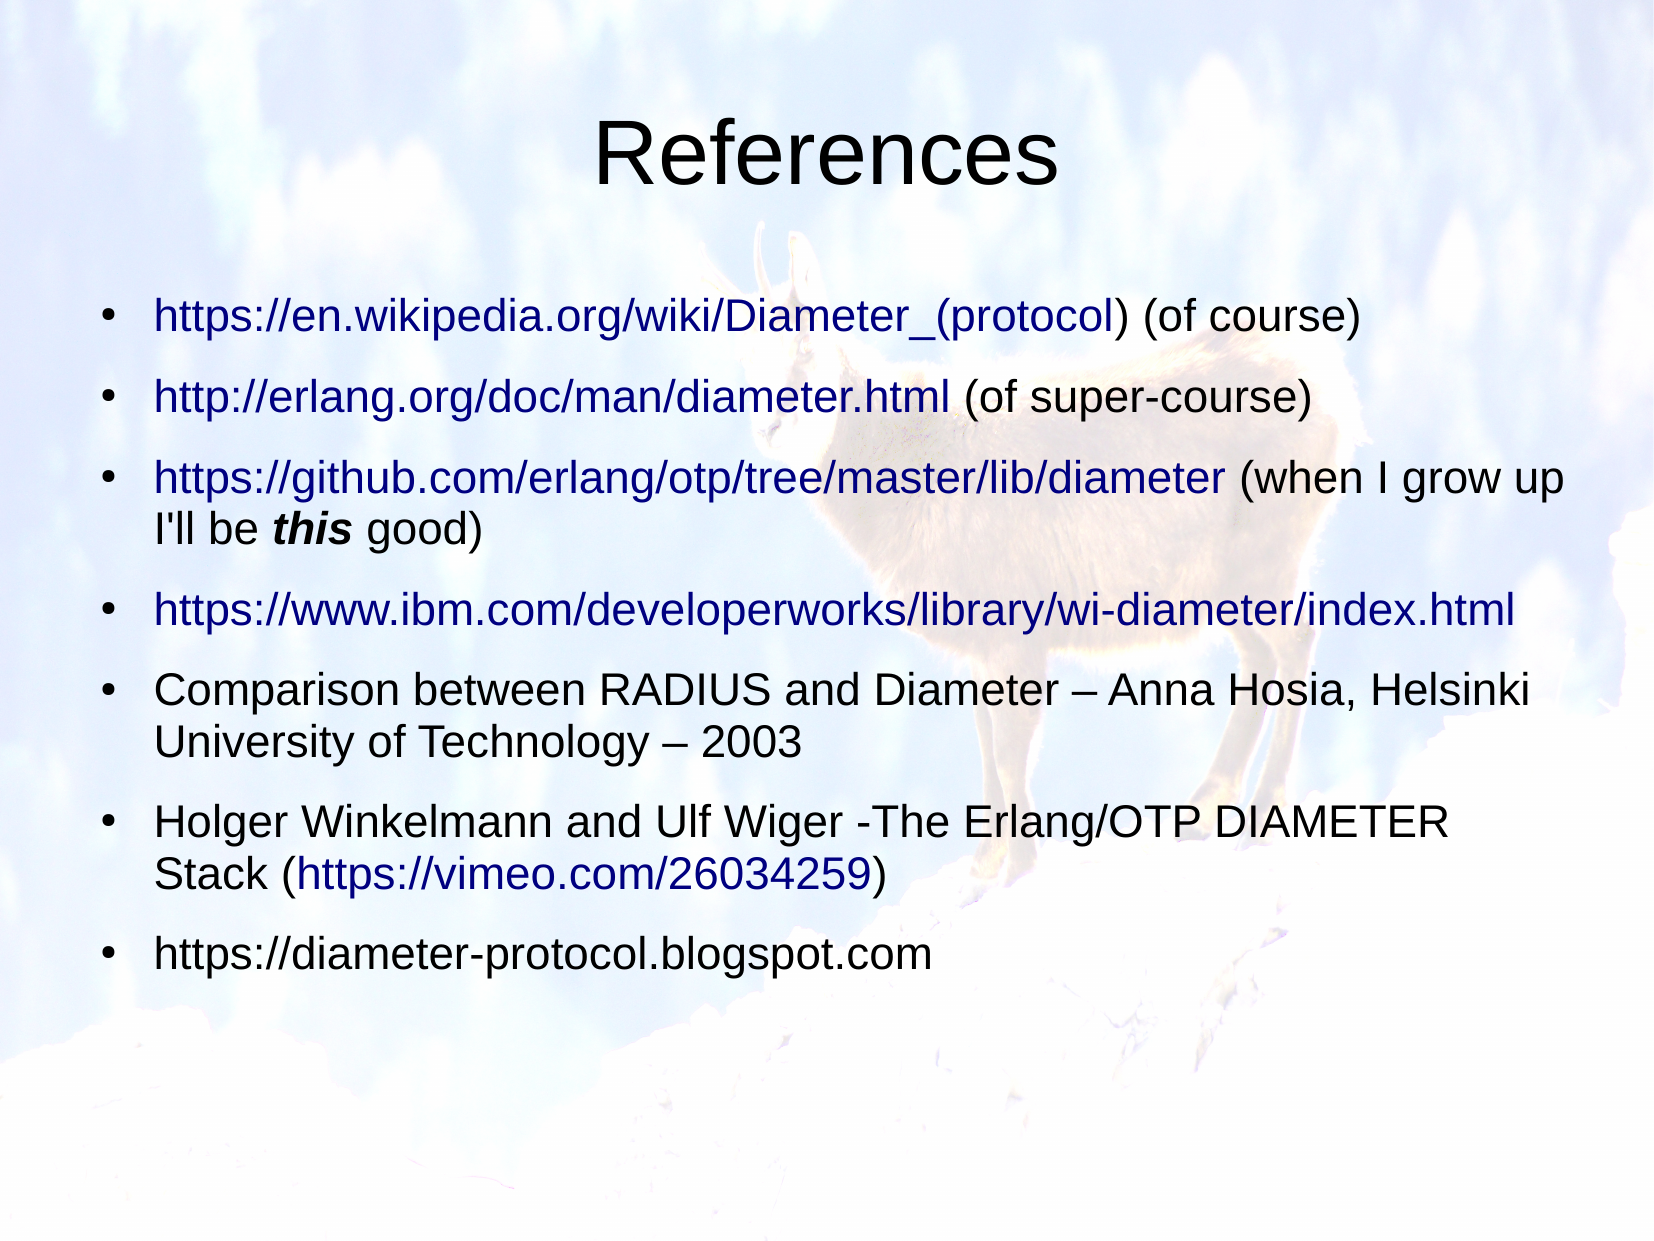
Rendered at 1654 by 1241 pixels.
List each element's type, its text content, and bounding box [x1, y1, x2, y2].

list https://en.wikipedia.org/wiki/Diameter_(protocol) (of course) http://erlang.org/doc/man/diameter.html (of super-course) https://github.com/erlang/otp/tree/master/lib/diameter (when I grow up I'll be this good) https://www.ibm.com/developerworks/library/wi-diameter/index.html Comparison between RADIUS and Diameter – Anna Hosia, Helsinki University of Technology – 2003 Holger Winkelmann and Ulf Wiger -The Erlang/OTP DIAMETER Stack (https://vimeo.com/26034259) https://diameter-protocol.blogspot.com [82, 290, 1571, 1010]
picture [0, 0, 1654, 1241]
title References [82, 49, 1571, 257]
